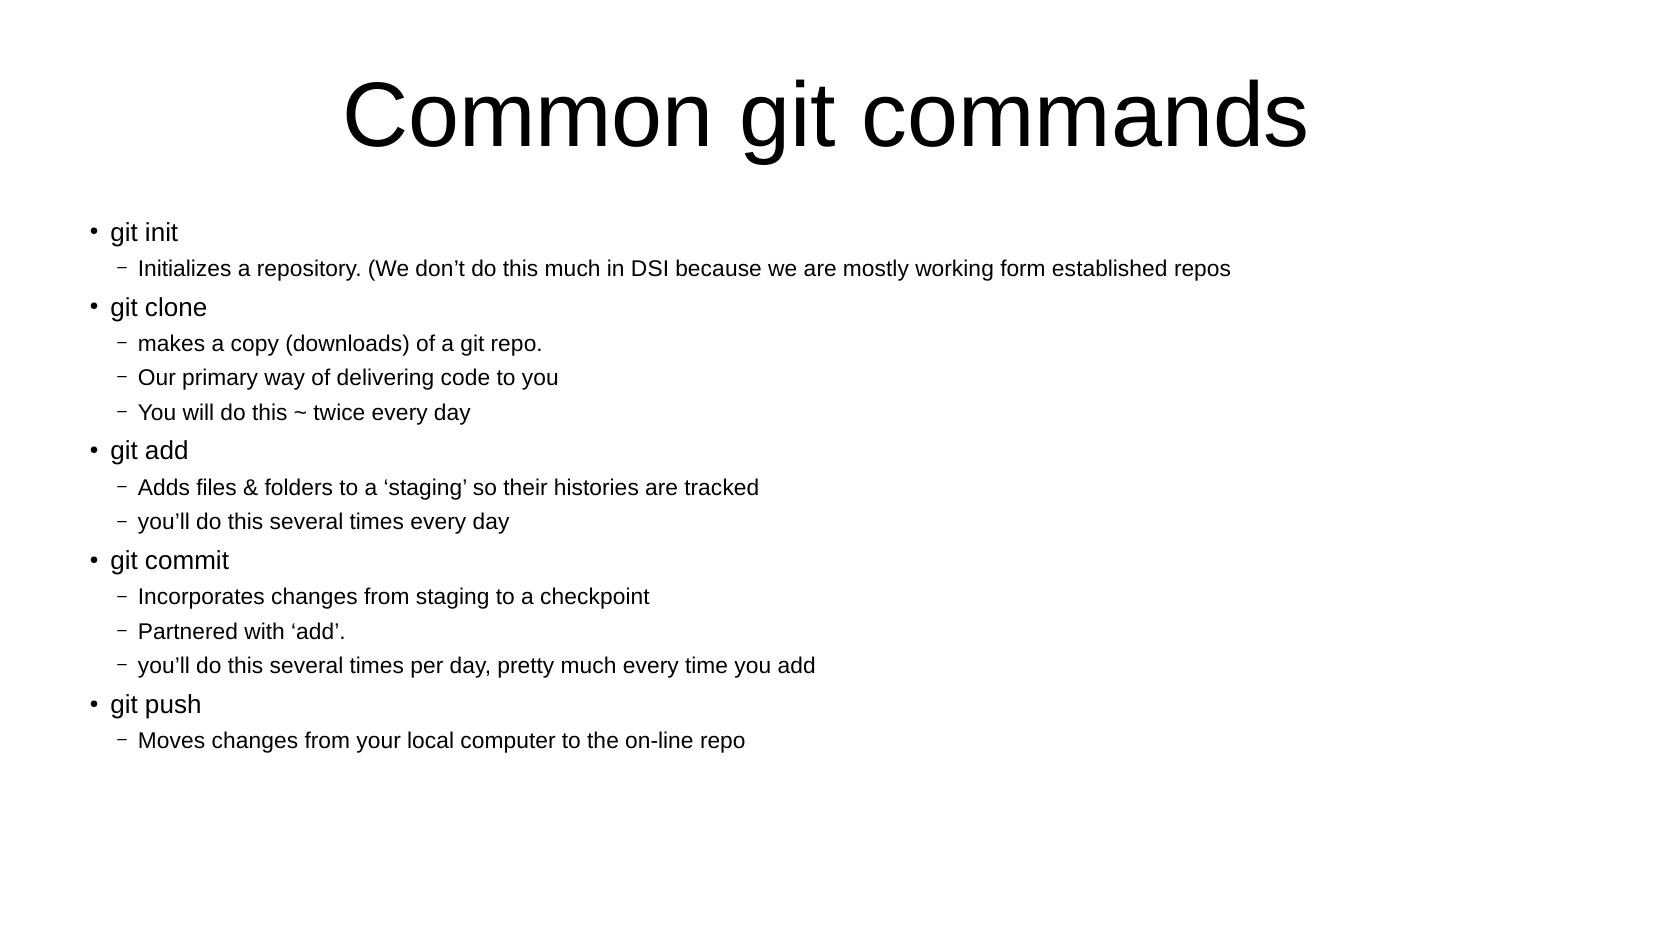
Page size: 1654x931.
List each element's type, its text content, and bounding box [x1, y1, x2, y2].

list git init Initializes a repository. (We don’t do this much in DSI because we are mostly working form established repos git clone makes a copy (downloads) of a git repo. Our primary way of delivering code to you You will do this ~ twice every day git add Adds files & folders to a ‘staging’ so their histories are tracked you’ll do this several times every day git commit Incorporates changes from staging to a checkpoint Partnered with ‘add’. you’ll do this several times per day, pretty much every time you add git push Moves changes from your local computer to the on-line repo [82, 217, 1571, 758]
title Common git commands [82, 37, 1571, 193]
